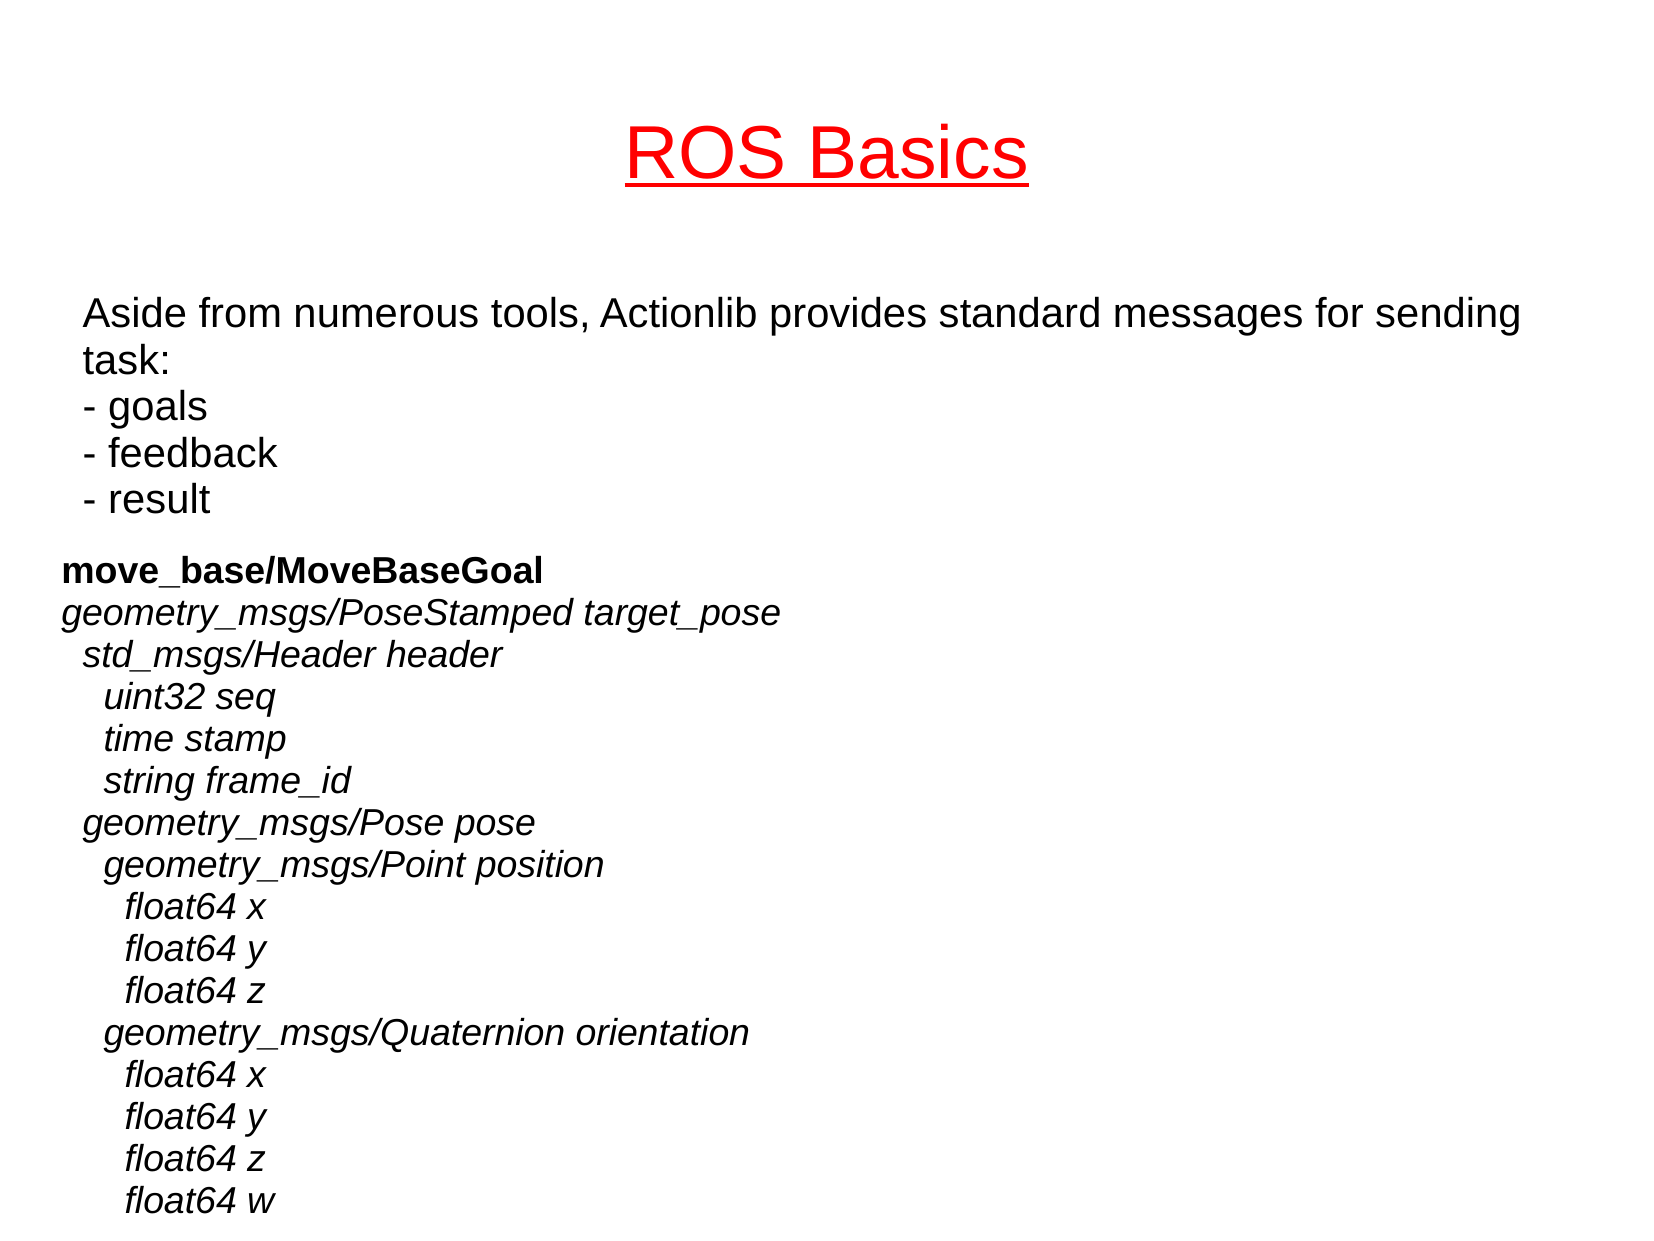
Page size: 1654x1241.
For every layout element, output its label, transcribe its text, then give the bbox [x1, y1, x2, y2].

subtitle Aside from numerous tools, Actionlib provides standard messages for sending task: - goals - feedback - result [82, 290, 1583, 567]
title ROS Basics [82, 49, 1571, 257]
text_box move_base/MoveBaseGoal geometry_msgs/PoseStamped target_pose std_msgs/Header header uint32 seq time stamp string frame_id geometry_msgs/Pose pose geometry_msgs/Point position float64 x float64 y float64 z geometry_msgs/Quaternion orientation float64 x float64 y float64 z float64 w [46, 542, 797, 1229]
